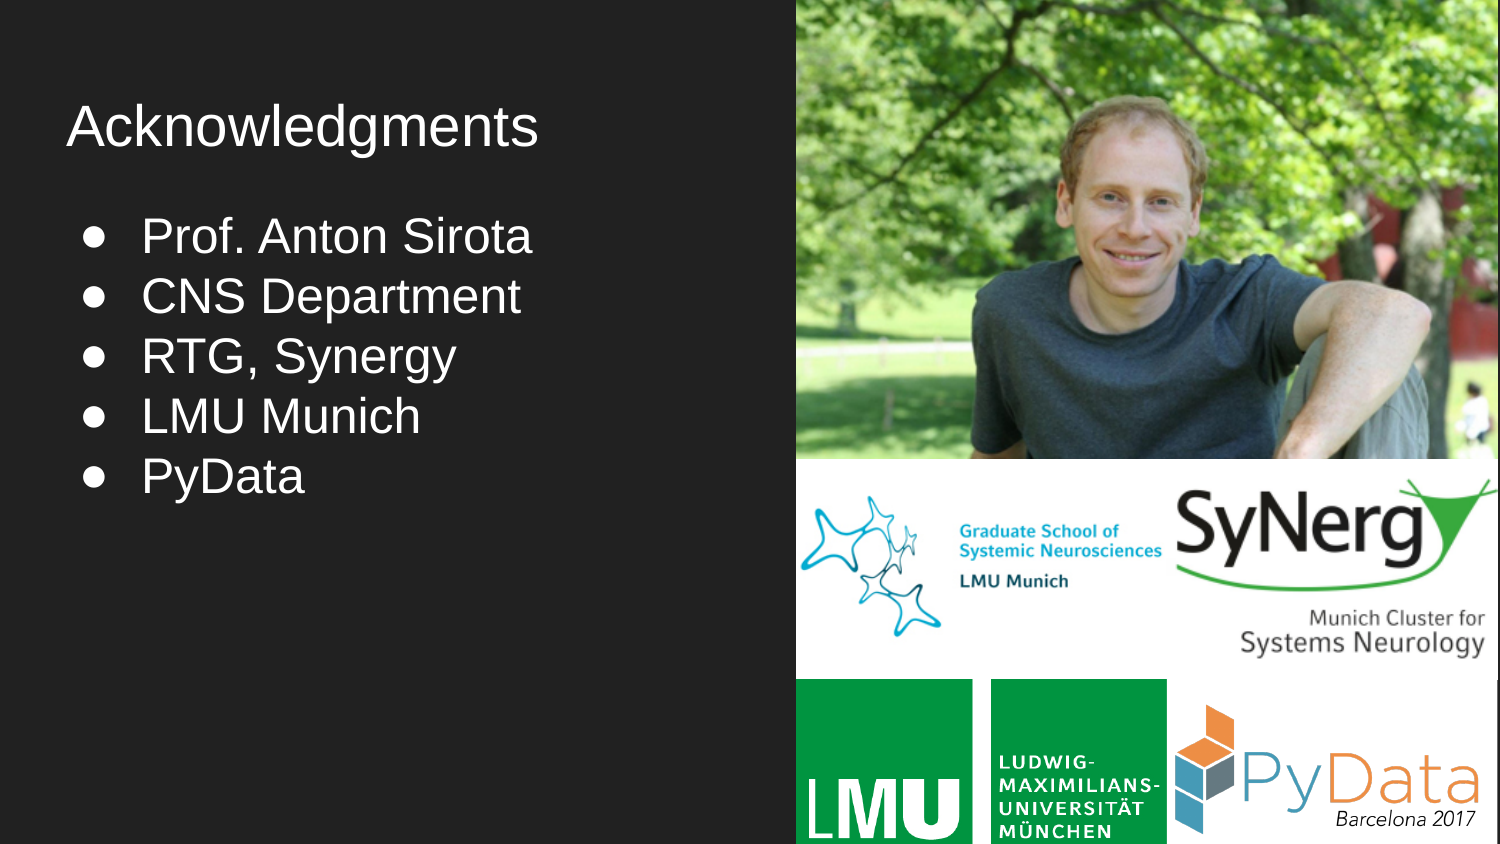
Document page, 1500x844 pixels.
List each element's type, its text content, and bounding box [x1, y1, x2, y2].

picture [1171, 689, 1483, 844]
text_box [1166, 679, 1498, 844]
picture [796, 0, 1498, 844]
title Acknowledgments [51, 72, 796, 167]
list Prof. Anton Sirota CNS Department RTG, Synergy LMU Munich PyData [51, 189, 708, 750]
